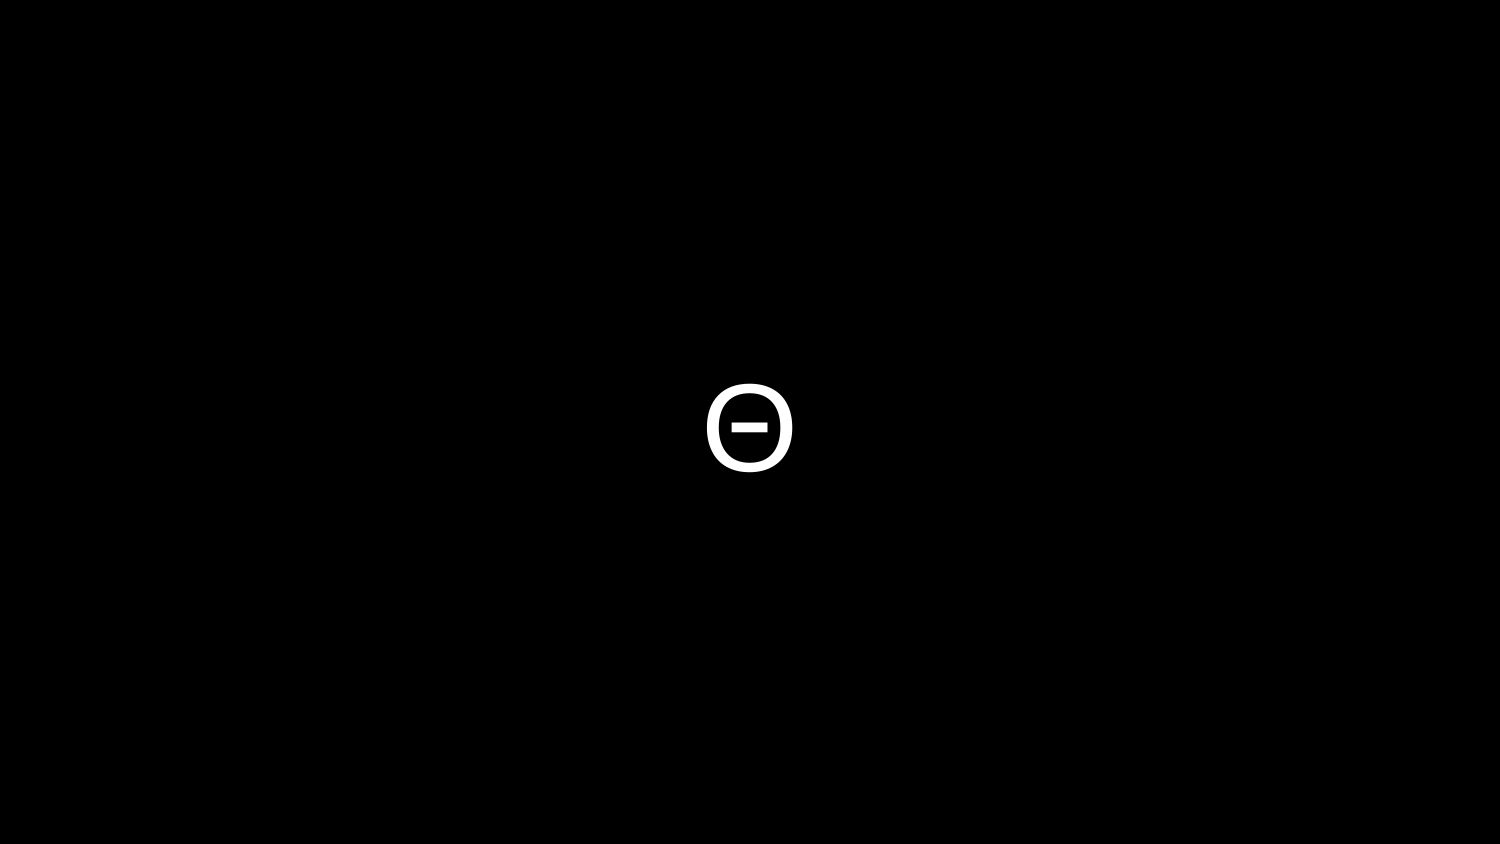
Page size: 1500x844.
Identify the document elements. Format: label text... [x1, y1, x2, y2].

title Θ [51, 352, 1449, 491]
